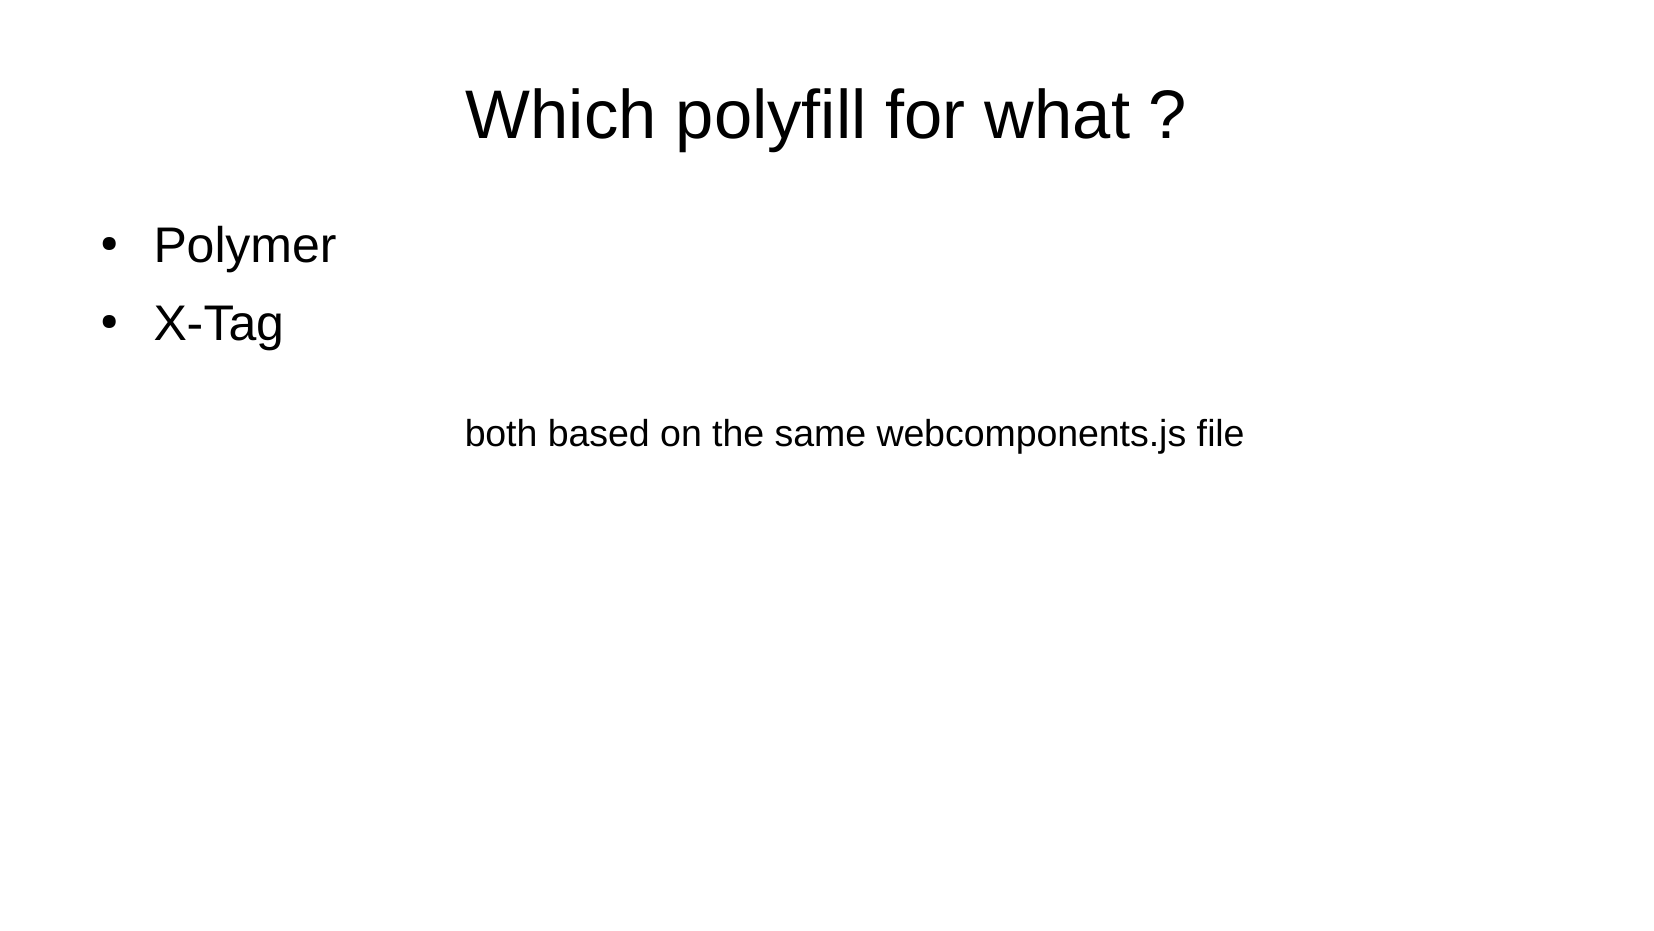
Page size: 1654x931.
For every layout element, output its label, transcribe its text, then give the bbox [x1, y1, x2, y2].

title Which polyfill for what ? [82, 37, 1571, 193]
list Polymer X-Tag [82, 217, 1571, 758]
text_box both based on the same webcomponents.js file [450, 405, 1260, 462]
